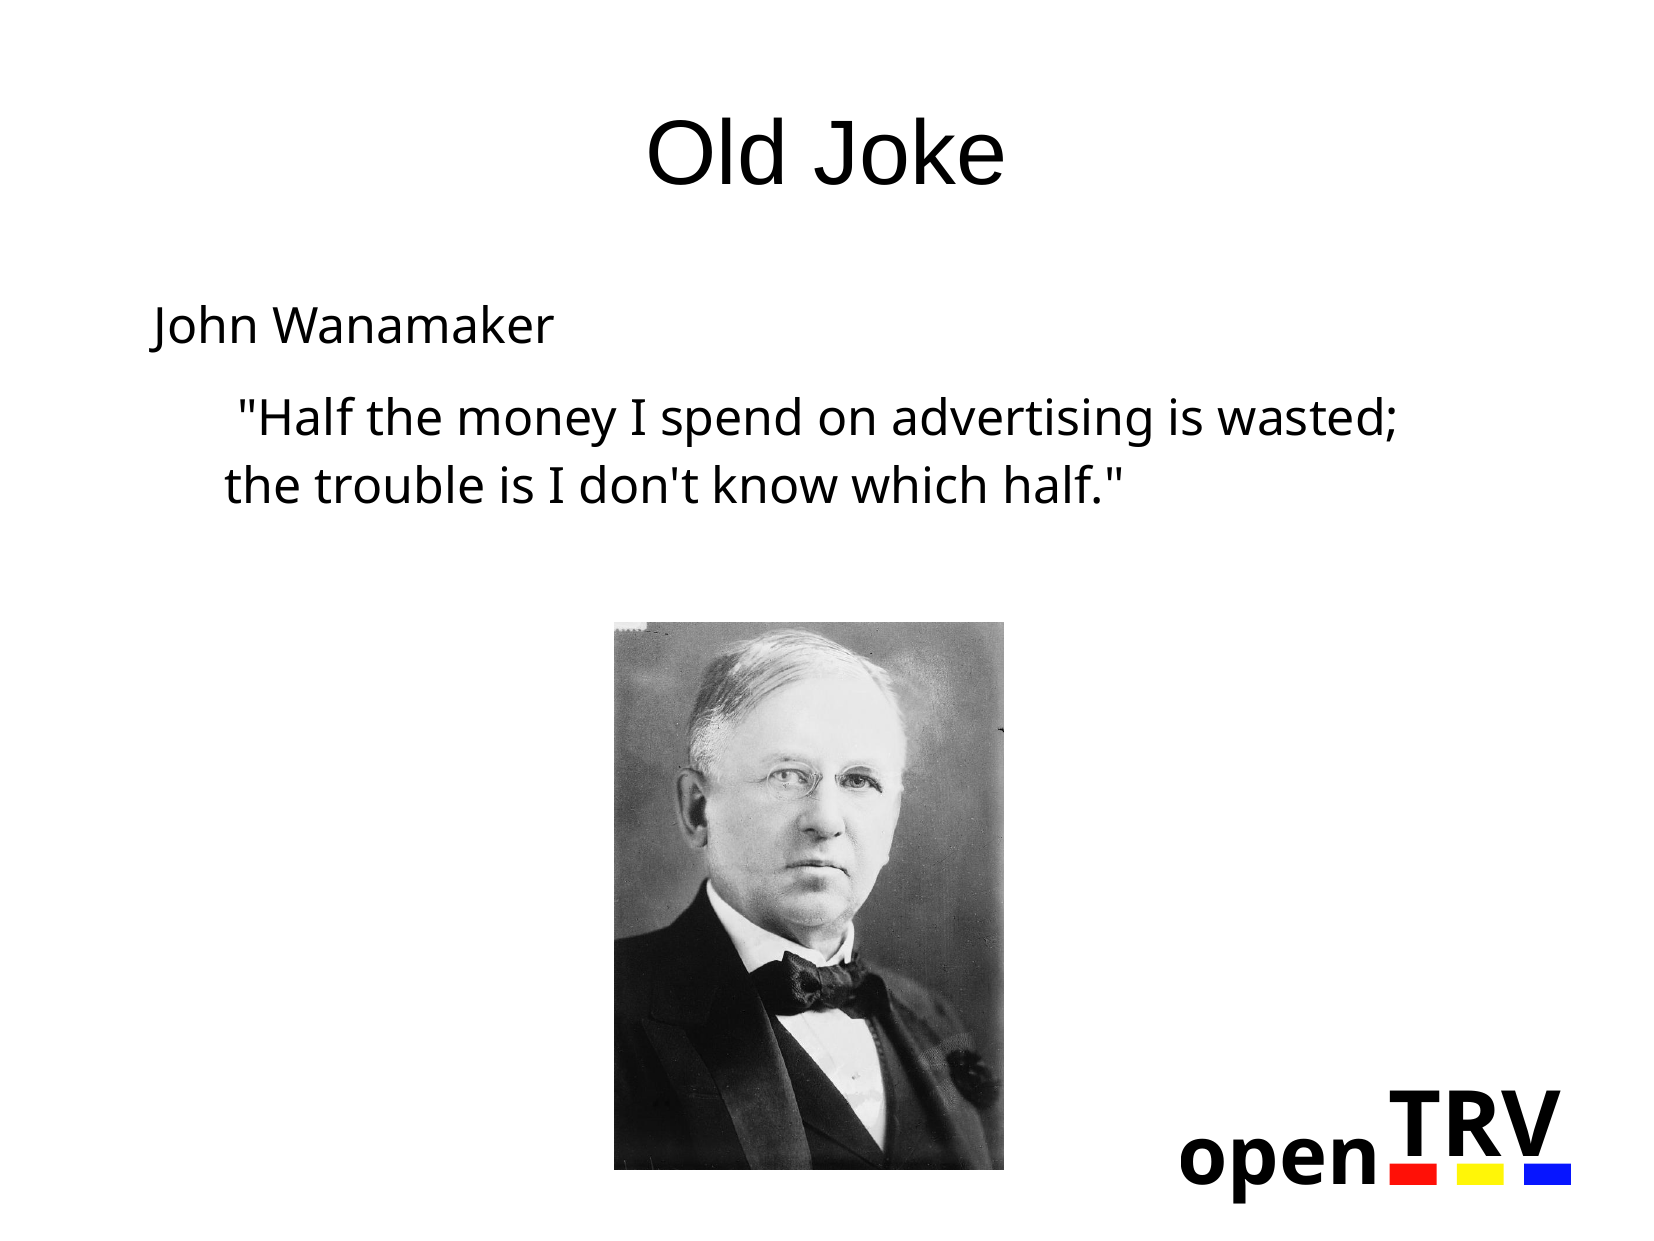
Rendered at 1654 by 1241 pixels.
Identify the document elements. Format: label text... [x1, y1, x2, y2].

picture [614, 622, 1004, 1170]
title Old Joke [82, 49, 1571, 257]
list John Wanamaker "Half the money I spend on advertising is wasted; the trouble is I don't know which half." [82, 290, 1571, 1010]
